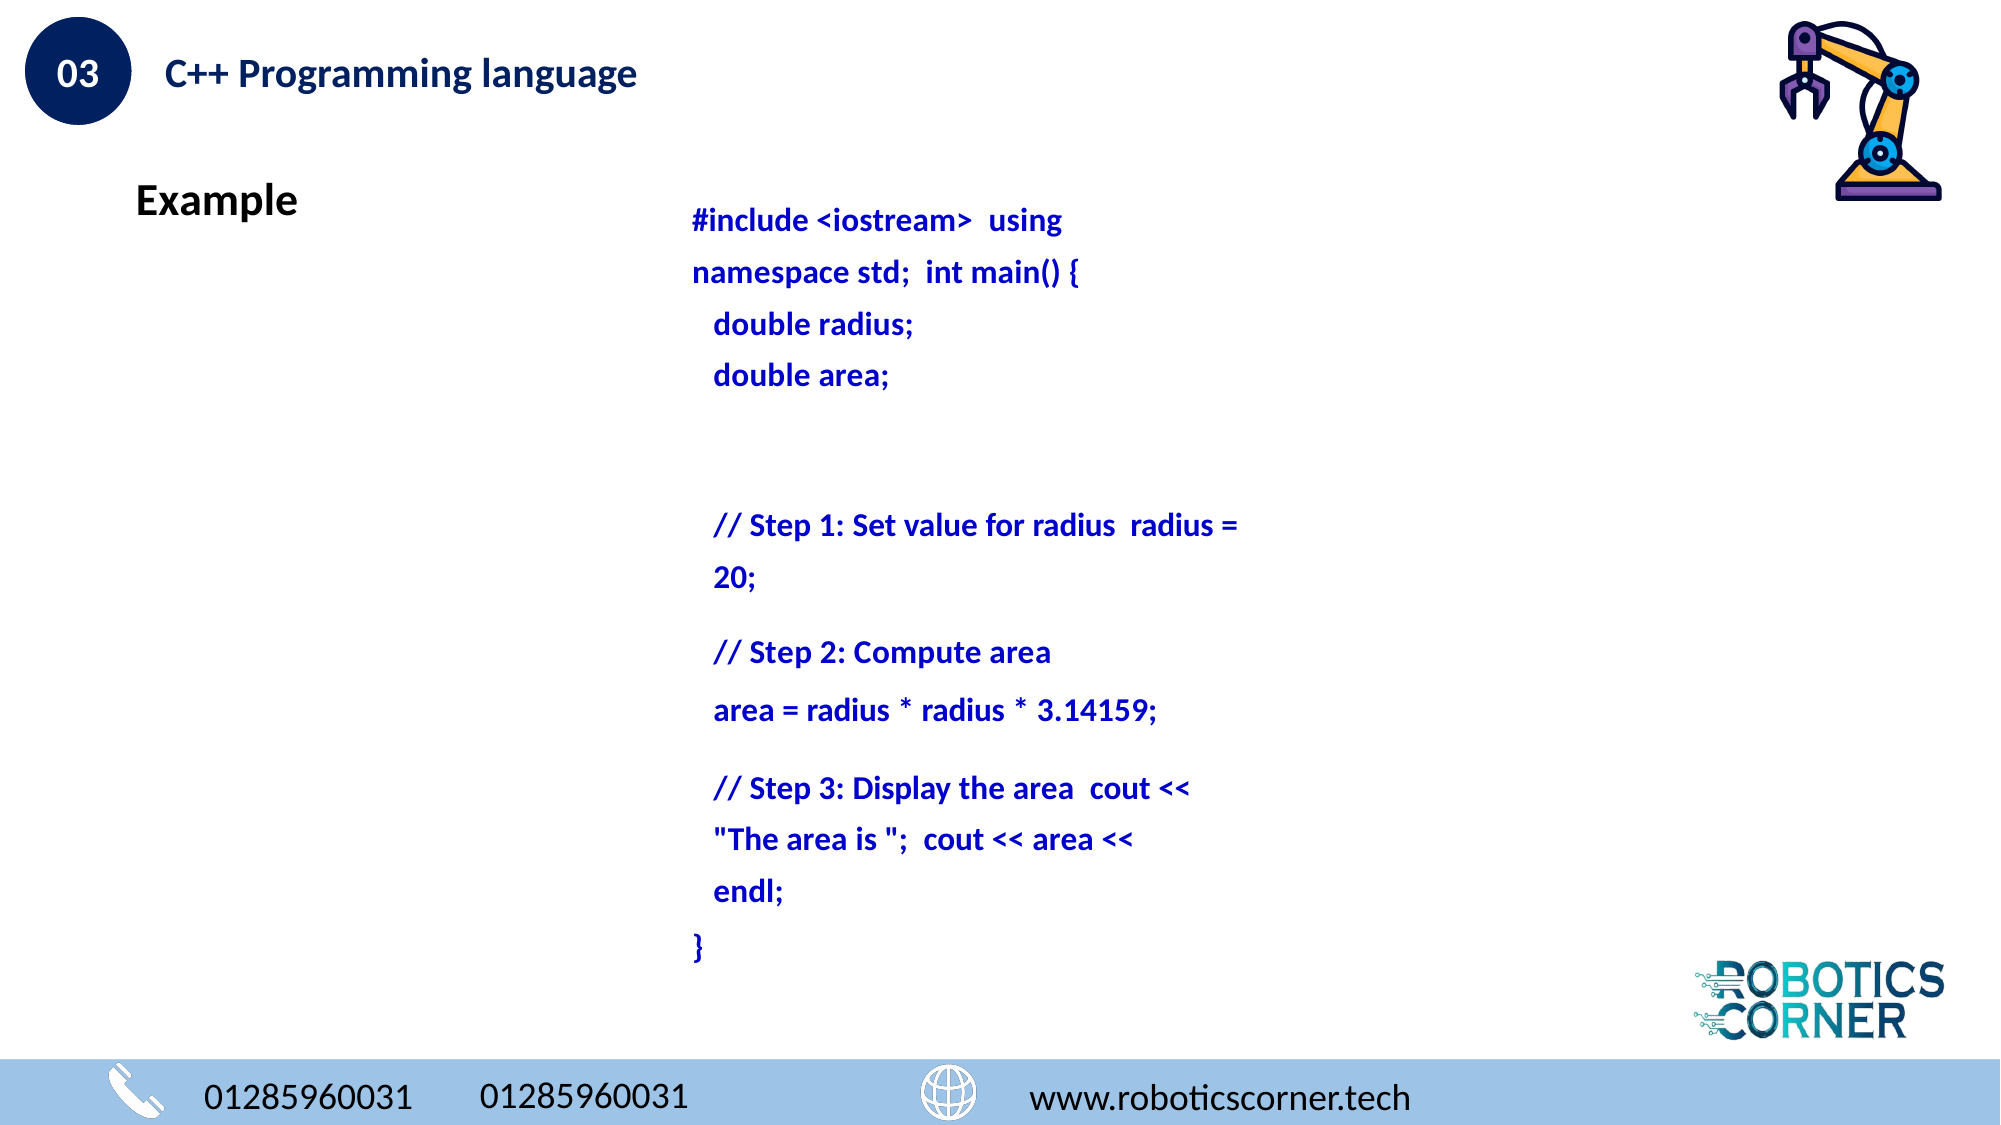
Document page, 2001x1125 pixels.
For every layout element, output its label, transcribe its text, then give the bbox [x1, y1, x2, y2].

text_box C++ Programming language [150, 38, 697, 103]
text_box // Step 1: Set value for radius radius = 20; // Step 2: Compute area area = radius * radius * 3.14159; // Step 3: Display the area cout << "The area is "; cout << area << endl; } [689, 490, 1331, 966]
text_box Example [133, 167, 465, 225]
text_box 01285960031 [189, 1064, 495, 1125]
picture [1680, 859, 1953, 1059]
text_box #include <iostream> using namespace std; int main() { double radius; double area; [690, 183, 1104, 394]
picture [103, 1057, 170, 1124]
text_box [981, 1059, 2000, 1125]
text_box [0, 1059, 915, 1125]
text_box 01285960031 [465, 1063, 811, 1124]
text_box 03 [22, 14, 134, 128]
picture [915, 1059, 981, 1125]
text_box www.roboticscorner.tech [1014, 1065, 1531, 1125]
picture [1771, 21, 1950, 201]
